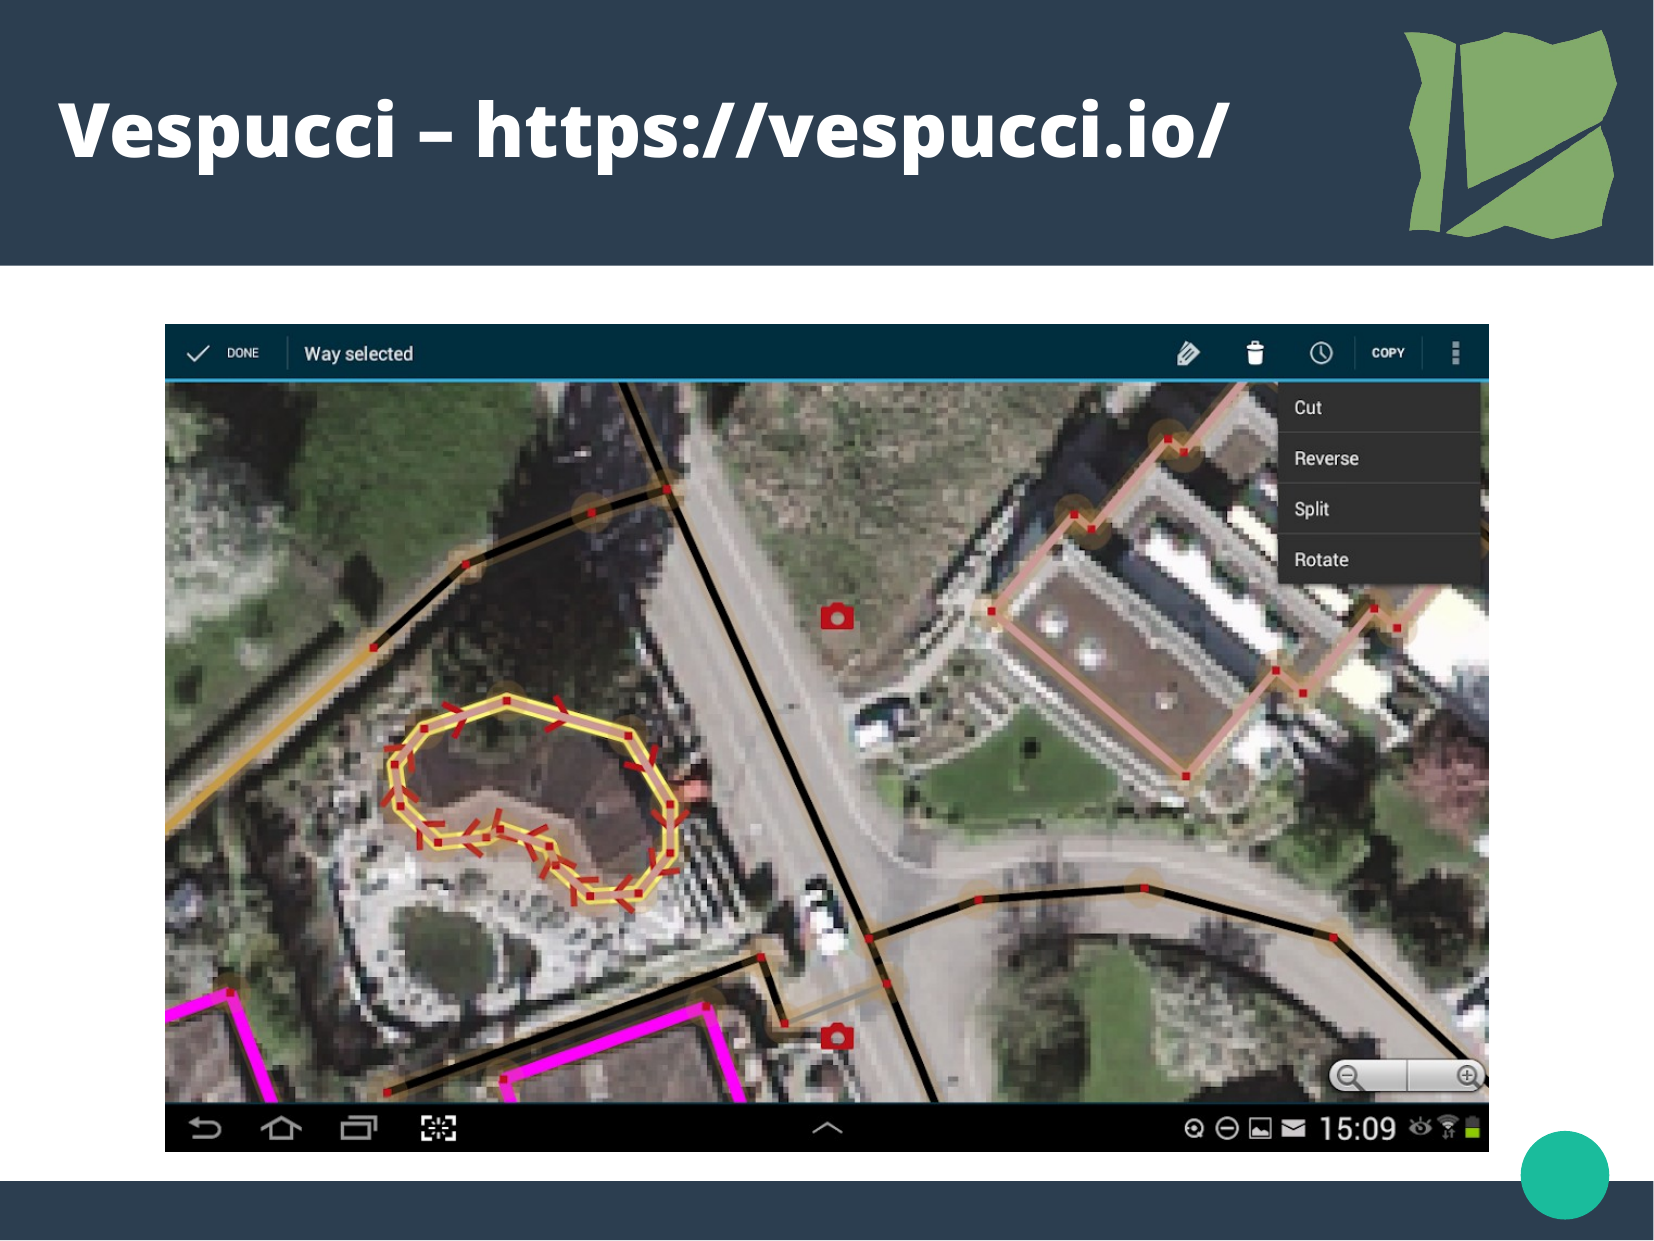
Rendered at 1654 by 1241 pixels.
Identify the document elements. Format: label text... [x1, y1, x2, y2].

picture [345, 343, 415, 362]
picture [165, 376, 1489, 1152]
picture [1372, 347, 1405, 358]
picture [1174, 341, 1201, 366]
picture [1310, 341, 1333, 366]
picture [305, 346, 341, 365]
picture [1245, 340, 1265, 366]
picture [1452, 341, 1460, 365]
picture [226, 346, 259, 358]
picture [187, 345, 211, 363]
title Vespucci – https://vespucci.io/ [59, 49, 1378, 207]
picture [1378, 1, 1644, 268]
